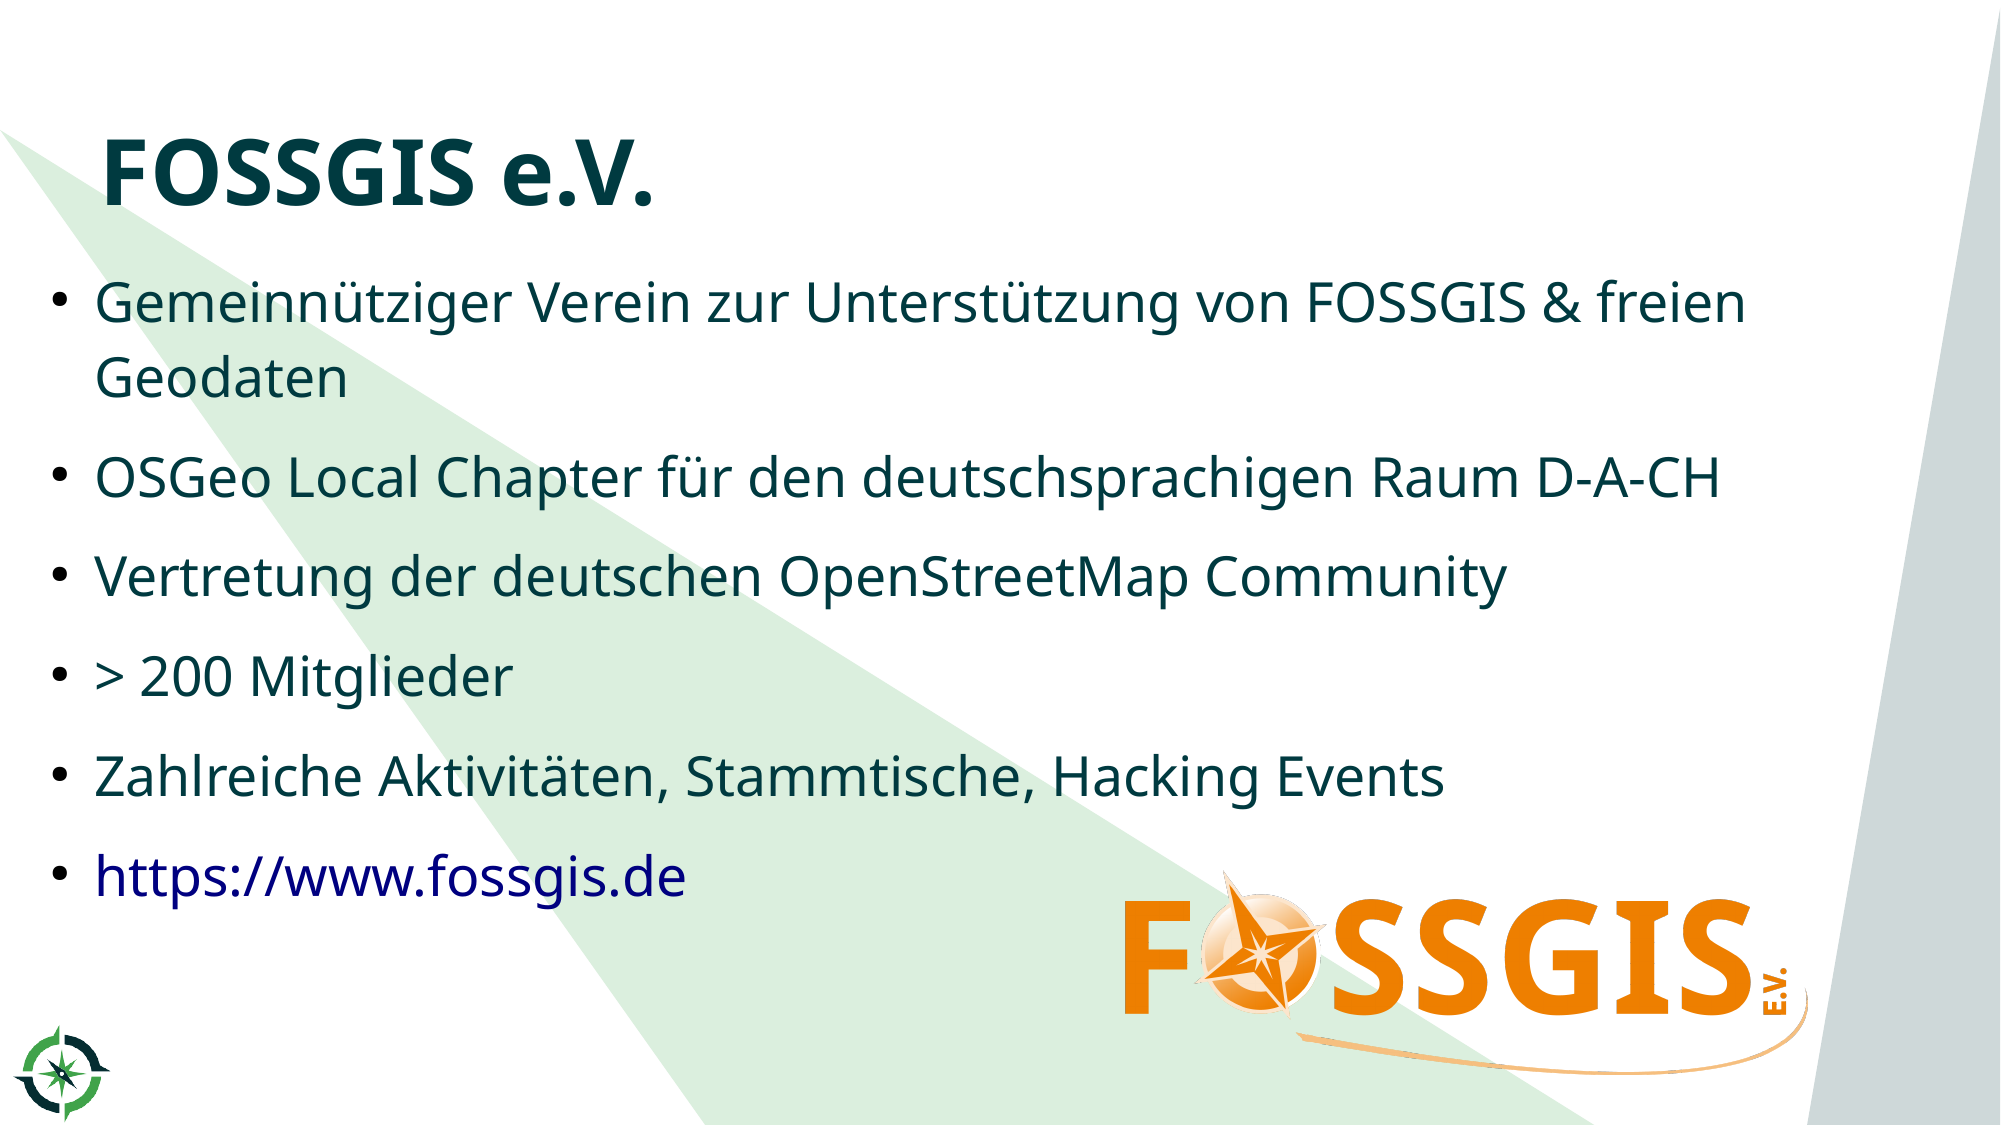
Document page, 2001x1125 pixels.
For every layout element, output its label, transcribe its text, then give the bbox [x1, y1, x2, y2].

list Gemeinnütziger Verein zur Unterstützung von FOSSGIS & freien Geodaten OSGeo Local Chapter für den deutschsprachigen Raum D-A-CH Vertretung der deutschen OpenStreetMap Community > 200 Mitglieder Zahlreiche Aktivitäten, Stammtische, Hacking Events https://www.fossgis.de [35, 263, 2000, 916]
picture [12, 1024, 111, 1123]
picture [1111, 870, 1808, 1075]
title FOSSGIS e.V. [99, 44, 1900, 233]
